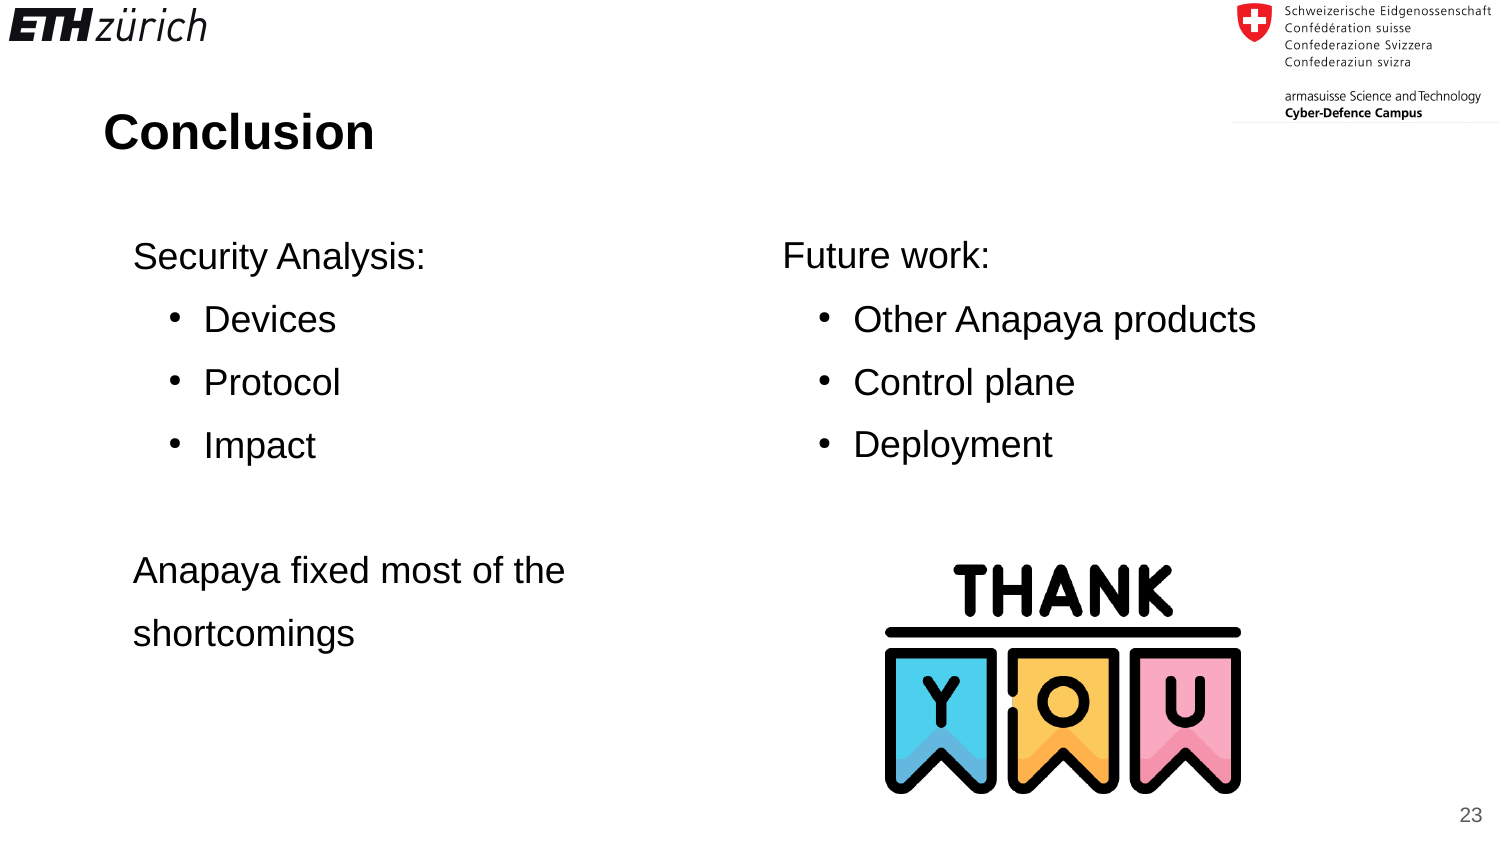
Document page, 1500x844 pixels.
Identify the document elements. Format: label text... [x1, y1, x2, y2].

picture [8, 8, 207, 42]
picture [1232, 0, 1500, 123]
text_box Security Analysis: Devices Protocol Impact Anapaya fixed most of the shortcomings [118, 206, 650, 768]
text_box Future work: Other Anapaya products Control plane Deployment [767, 206, 1329, 474]
text_box Conclusion [88, 88, 1182, 178]
picture [885, 501, 1241, 844]
